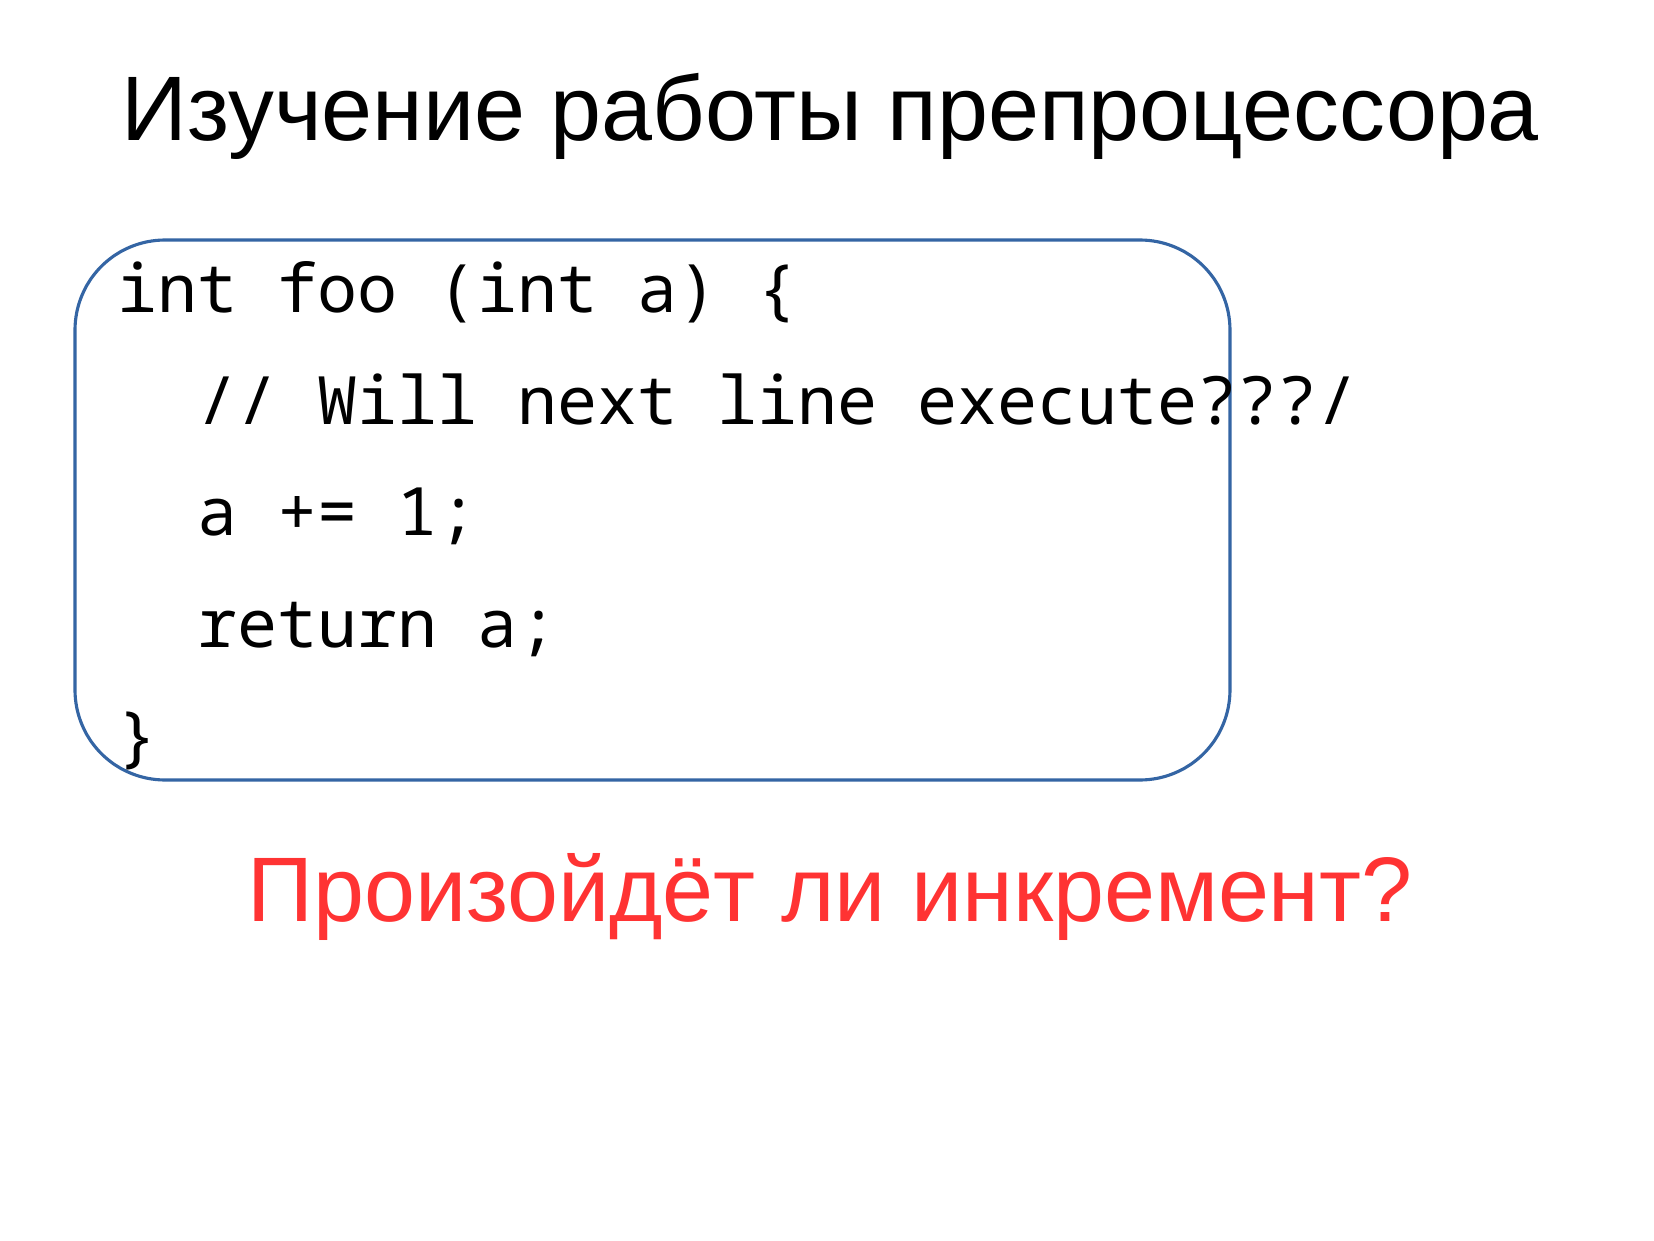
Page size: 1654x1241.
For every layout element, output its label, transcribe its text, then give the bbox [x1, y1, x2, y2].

title Произойдёт ли инкремент? [86, 810, 1576, 961]
title Изучение работы препроцессора [86, 0, 1576, 208]
text_box int foo (int a) { // Will next line execute???/ a += 1; return a; } [75, 240, 1231, 781]
